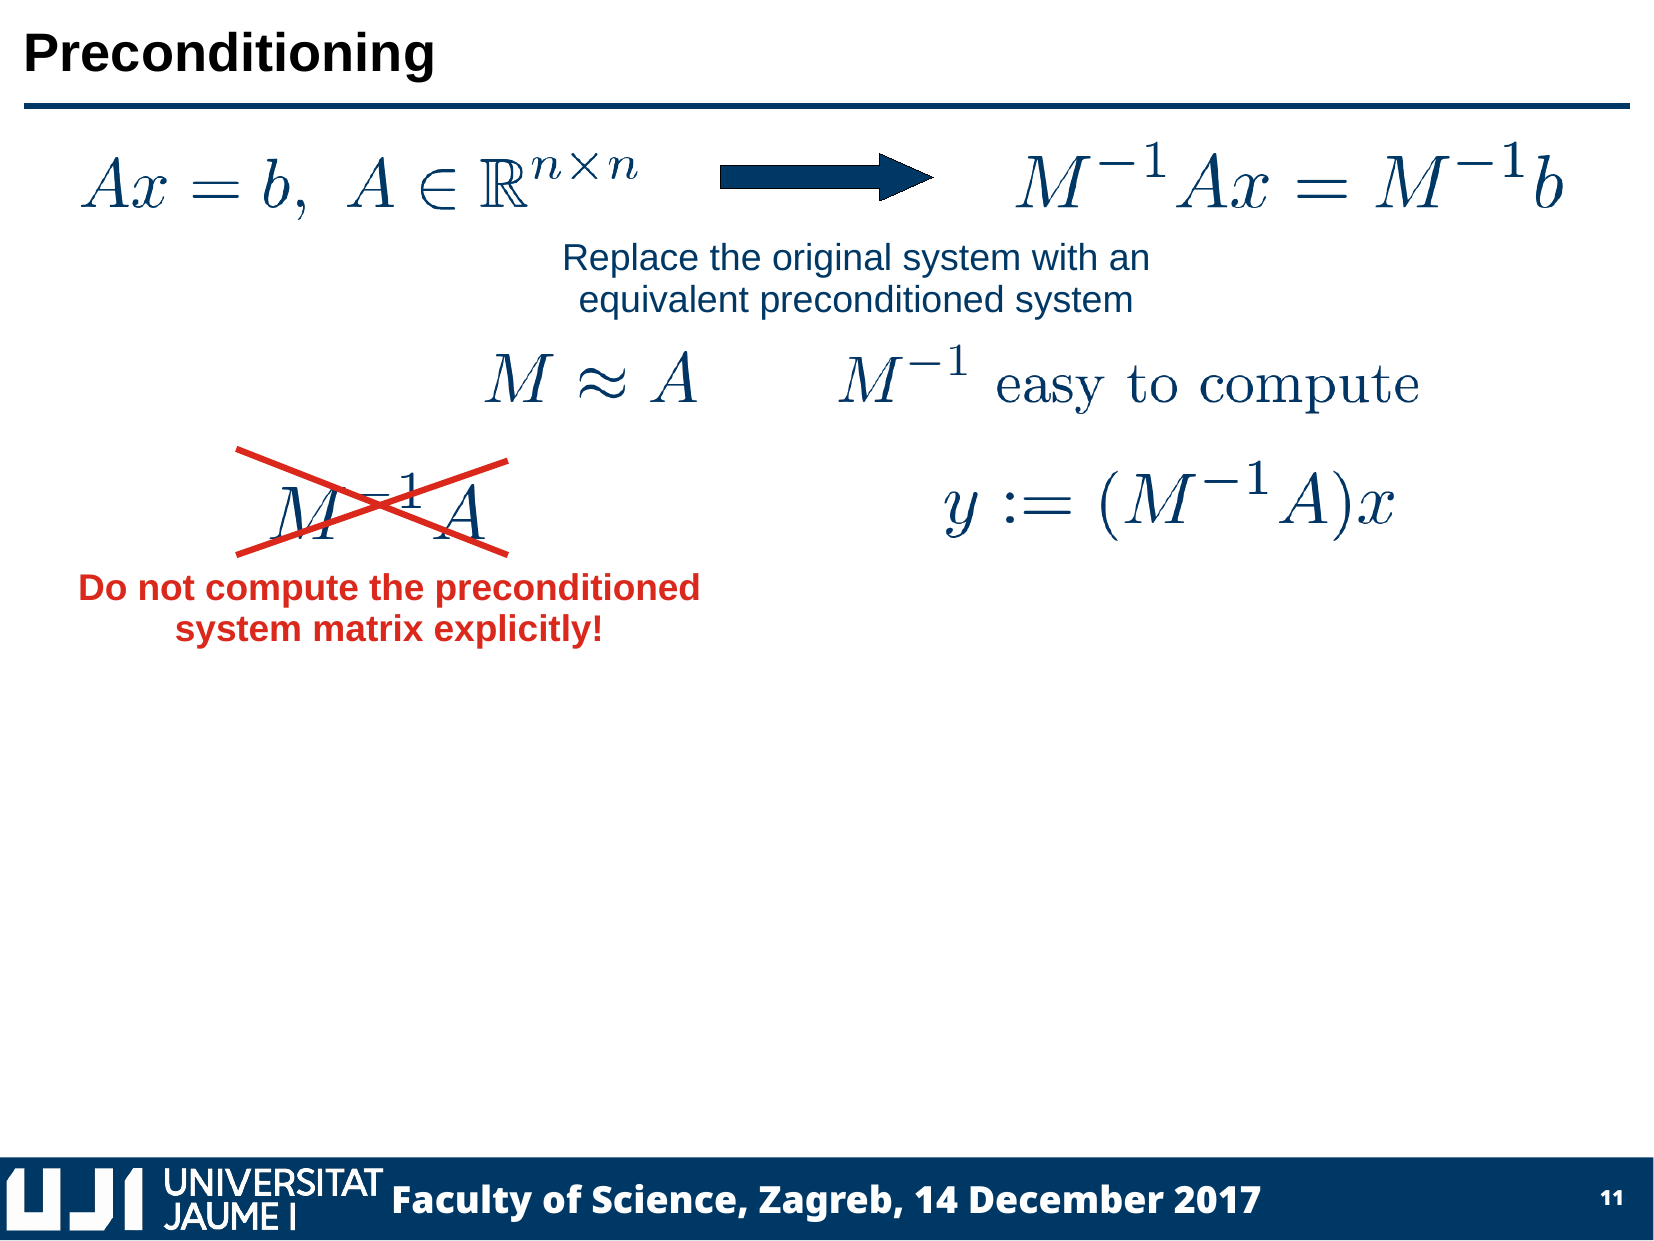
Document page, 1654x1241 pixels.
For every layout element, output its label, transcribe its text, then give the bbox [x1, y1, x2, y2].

picture [944, 460, 1394, 541]
picture [269, 472, 368, 539]
title Preconditioning [23, 0, 1630, 107]
picture [838, 344, 1418, 414]
list Replace the original system with an equivalent preconditioned system [437, 236, 1205, 343]
picture [0, 1158, 390, 1241]
picture [295, 509, 455, 539]
picture [81, 153, 638, 220]
text_box [720, 153, 934, 201]
text_box Do not compute the preconditioned system matrix explicitly! [0, 566, 733, 650]
picture [391, 473, 485, 539]
picture [307, 472, 462, 501]
picture [1015, 141, 1563, 208]
picture [484, 351, 697, 402]
